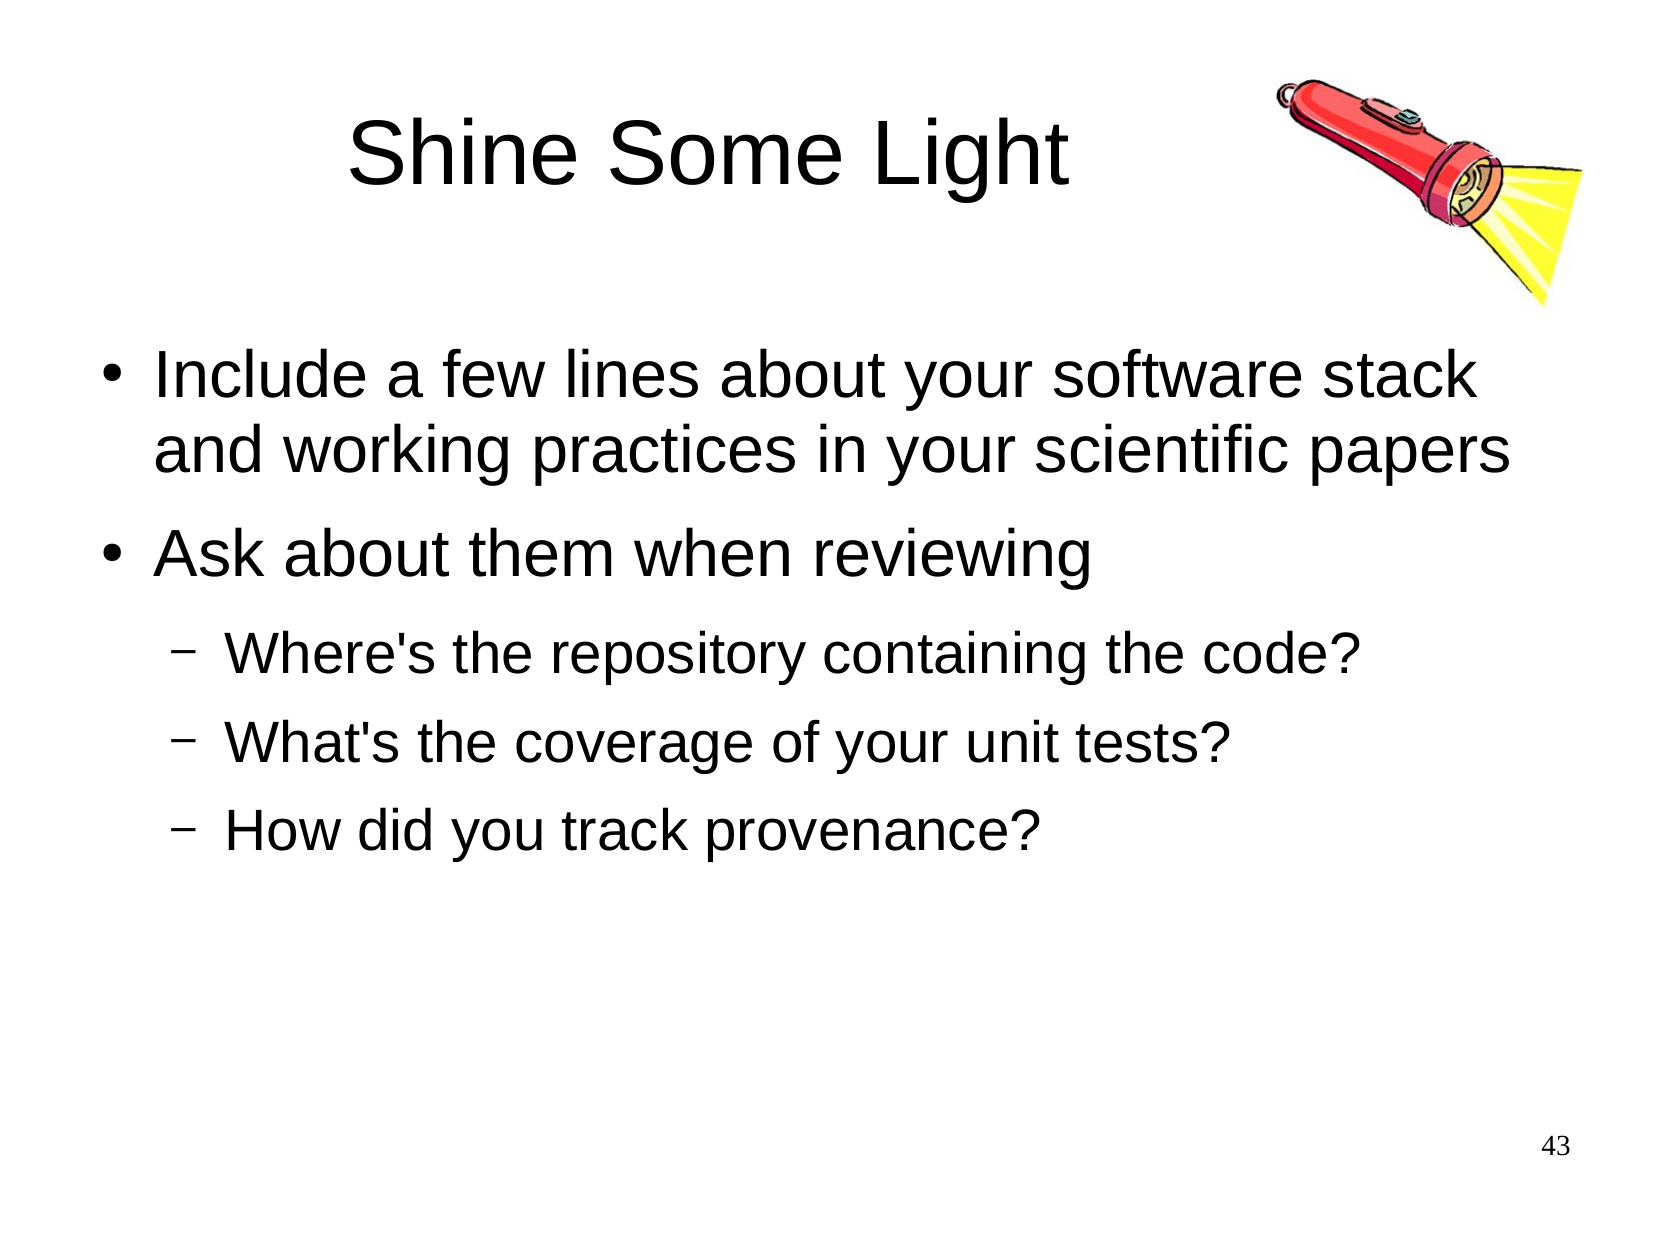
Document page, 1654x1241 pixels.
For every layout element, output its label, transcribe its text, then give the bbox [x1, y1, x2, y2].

list Include a few lines about your software stack and working practices in your scientific papers Ask about them when reviewing Where's the repository containing the code? What's the coverage of your unit tests? How did you track provenance? [82, 337, 1538, 1052]
picture [1276, 79, 1583, 308]
title Shine Some Light [82, 49, 1335, 257]
